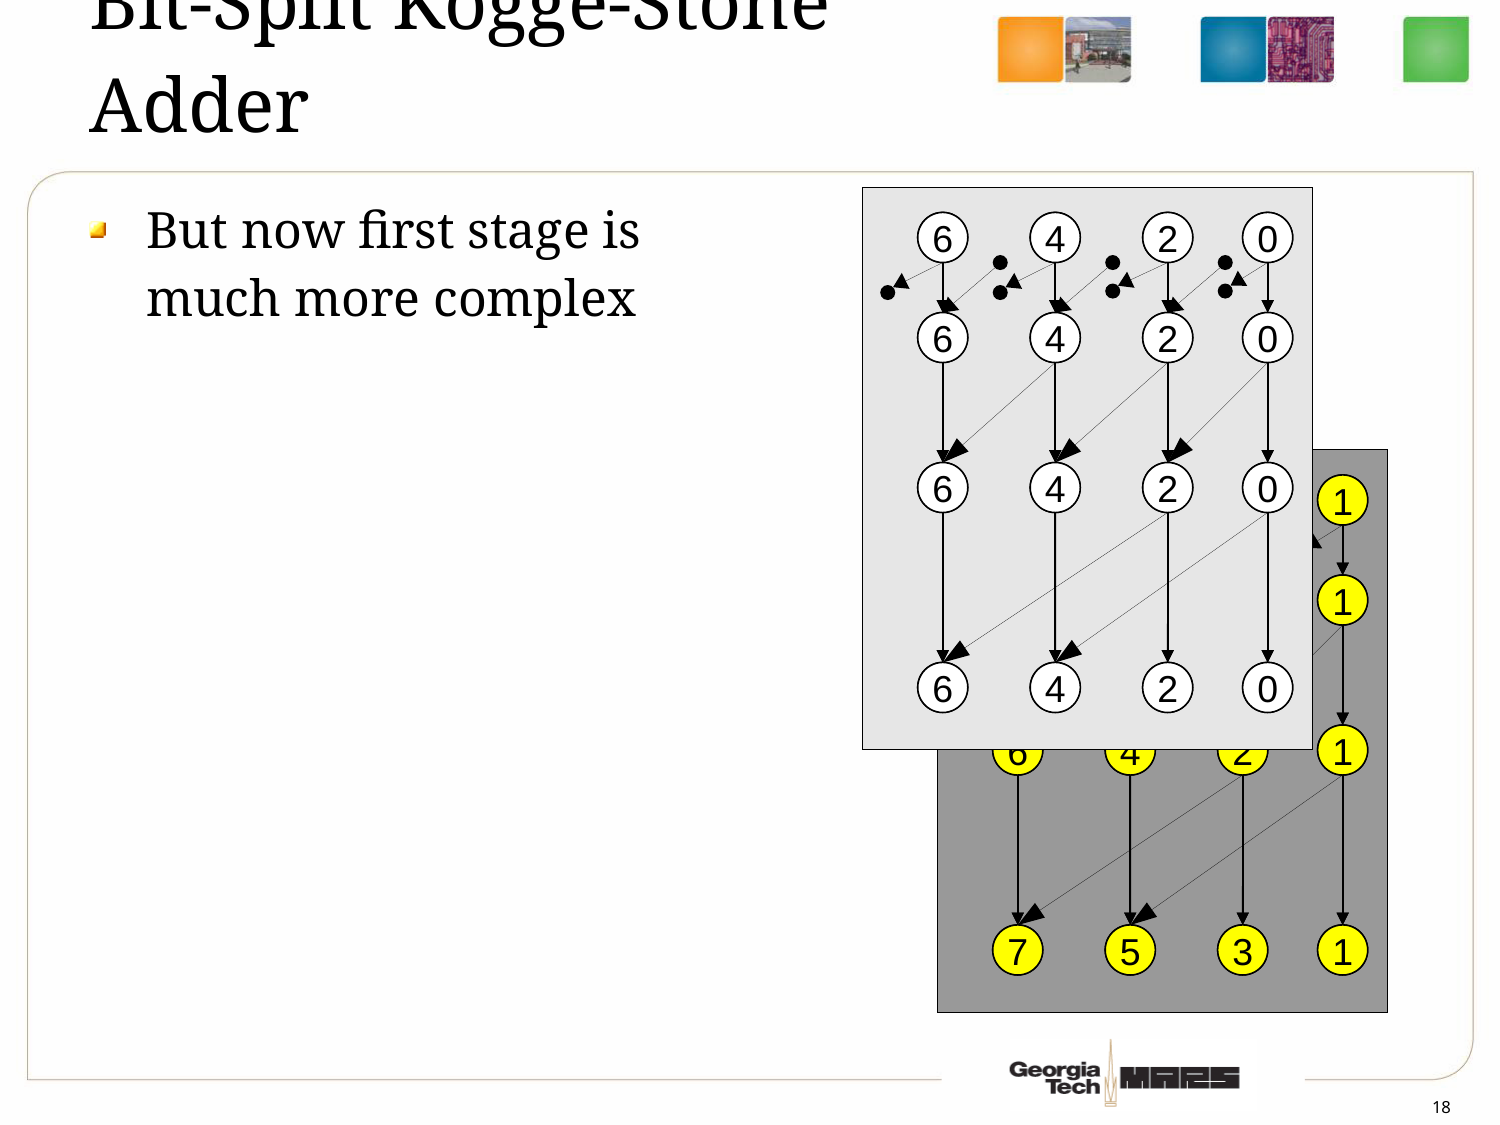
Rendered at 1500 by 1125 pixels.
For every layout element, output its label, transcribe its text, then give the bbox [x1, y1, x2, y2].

text_box 1 [1317, 474, 1368, 525]
text_box 6 [917, 662, 968, 713]
text_box 6 [1013, 751, 1023, 763]
text_box 2 [1142, 212, 1193, 263]
text_box 7 [992, 924, 1043, 976]
text_box 1 [1317, 725, 1368, 775]
text_box 1 [1317, 575, 1368, 625]
text_box 0 [1242, 212, 1293, 263]
text_box 6 [917, 462, 968, 513]
text_box 4 [1030, 212, 1081, 263]
text_box 2 [1142, 312, 1193, 363]
text_box 0 [1242, 312, 1293, 363]
text_box 2 [1142, 462, 1193, 513]
text_box 5 [1105, 925, 1156, 976]
text_box 1 [1317, 924, 1368, 976]
text_box 4 [1123, 750, 1132, 757]
text_box 4 [1030, 462, 1081, 513]
text_box [862, 187, 1388, 1013]
text_box 6 [992, 750, 1043, 775]
text_box 0 [1242, 462, 1293, 513]
text_box 2 [1217, 750, 1268, 775]
text_box 6 [917, 212, 968, 263]
title Bit-Split Kogge-Stone Adder [75, 0, 1013, 163]
text_box 4 [1030, 662, 1081, 713]
text_box 3 [1217, 924, 1268, 976]
picture [0, 0, 1500, 1125]
text_box 0 [1242, 662, 1293, 713]
text_box 2 [1142, 662, 1193, 713]
text_box 4 [1105, 750, 1156, 775]
text_box 4 [1030, 312, 1081, 363]
text_box 6 [917, 312, 968, 363]
list But now first stage is much more complex [75, 187, 744, 1013]
